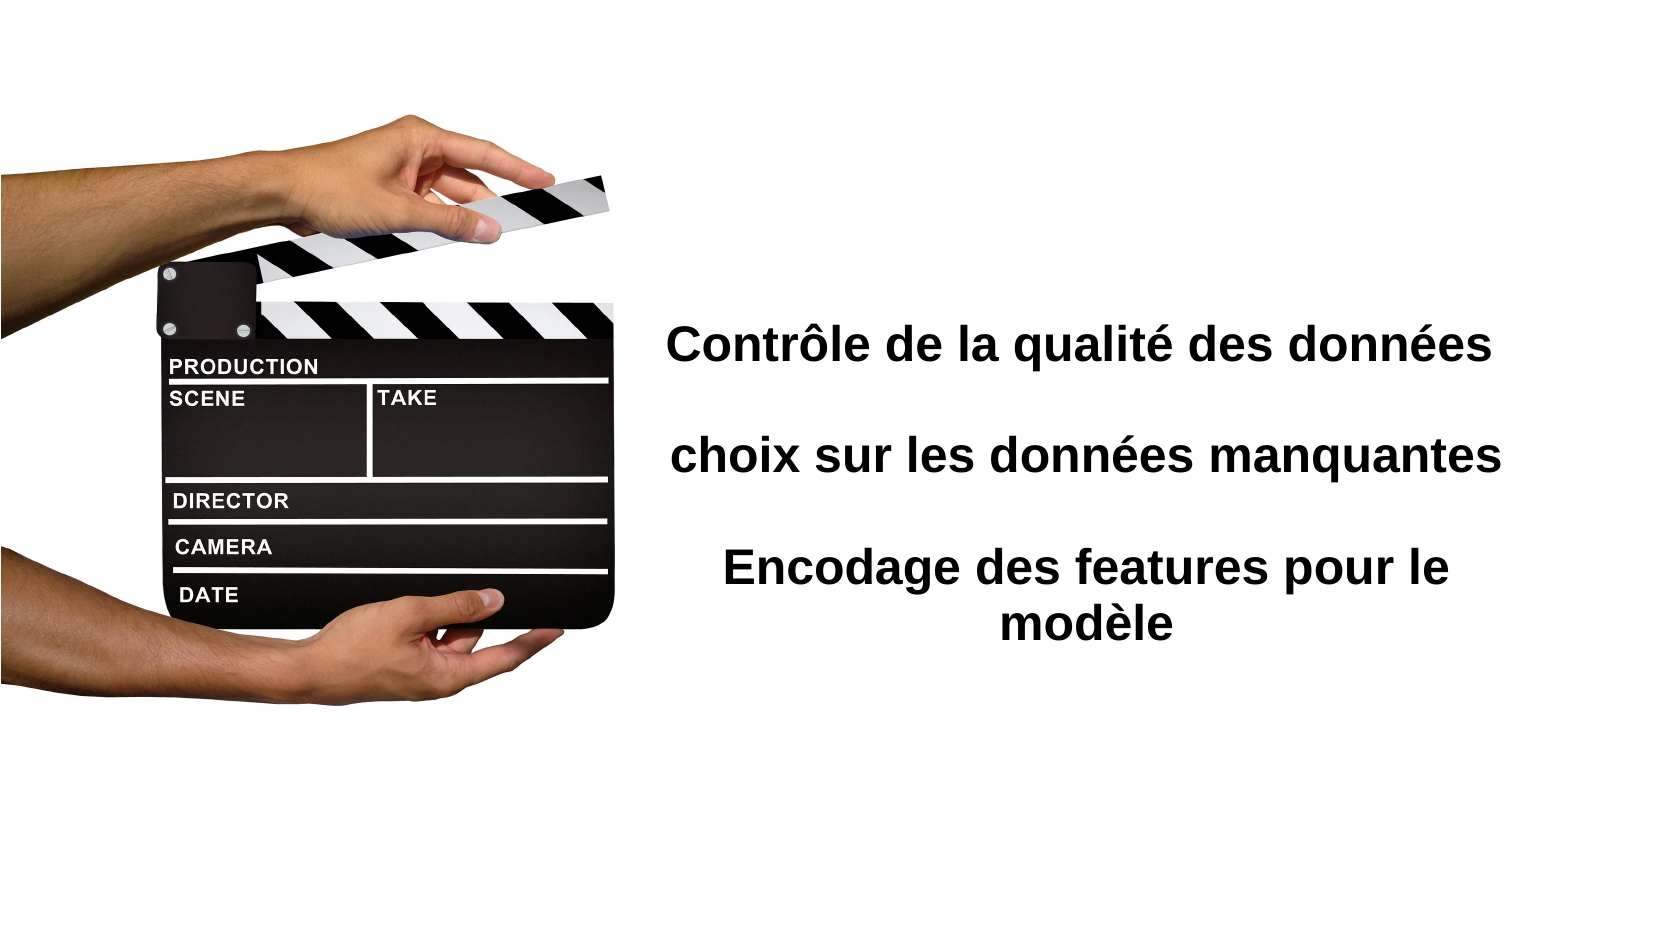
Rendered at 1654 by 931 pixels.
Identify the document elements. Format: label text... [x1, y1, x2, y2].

picture [1, 106, 638, 721]
text_box Contrôle de la qualité des données choix sur les données manquantes Encodage des features pour le modèle [649, 308, 1524, 659]
